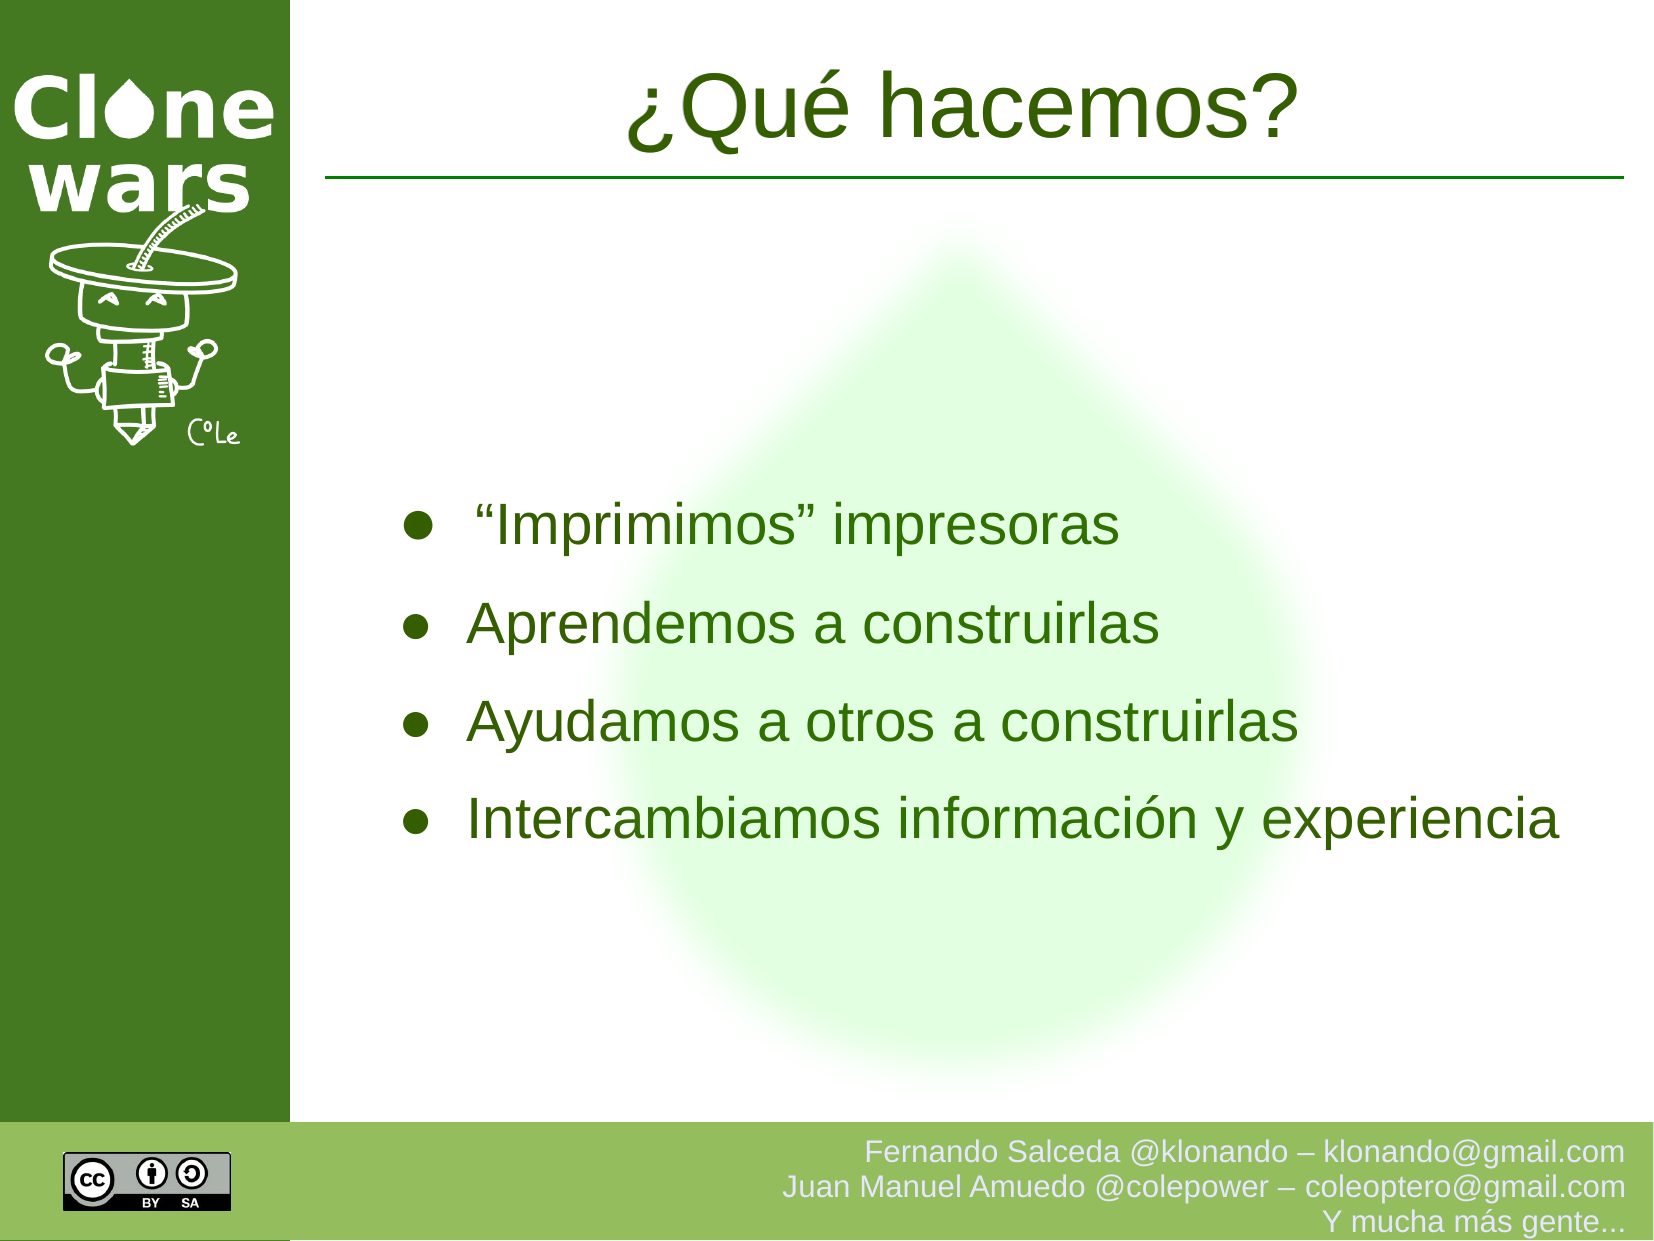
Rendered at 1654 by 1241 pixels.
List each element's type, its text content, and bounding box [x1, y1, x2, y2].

picture [63, 1152, 231, 1211]
title ¿Qué hacemos? [413, 179, 561, 183]
subtitle ● “Imprimimos” impresoras ● Aprendemos a construirlas ● Ayudamos a otros a construirlas ● Intercambiamos información y experiencia [1359, 183, 1625, 1040]
text_box [0, 1122, 1654, 1241]
title ¿Qué hacemos? [413, 17, 1512, 176]
title ¿Qué hacemos? [1359, 179, 1512, 183]
subtitle ● “Imprimimos” impresoras ● Aprendemos a construirlas ● Ayudamos a otros a construirlas ● Intercambiamos información y experiencia [324, 183, 561, 1040]
picture [0, 0, 290, 1122]
text_box Fernando Salceda @klonando – klonando@gmail.com Juan Manuel Amuedo @colepower – coleoptero@gmail.com Y mucha más gente... [767, 1127, 1654, 1241]
picture [561, 178, 1359, 1122]
